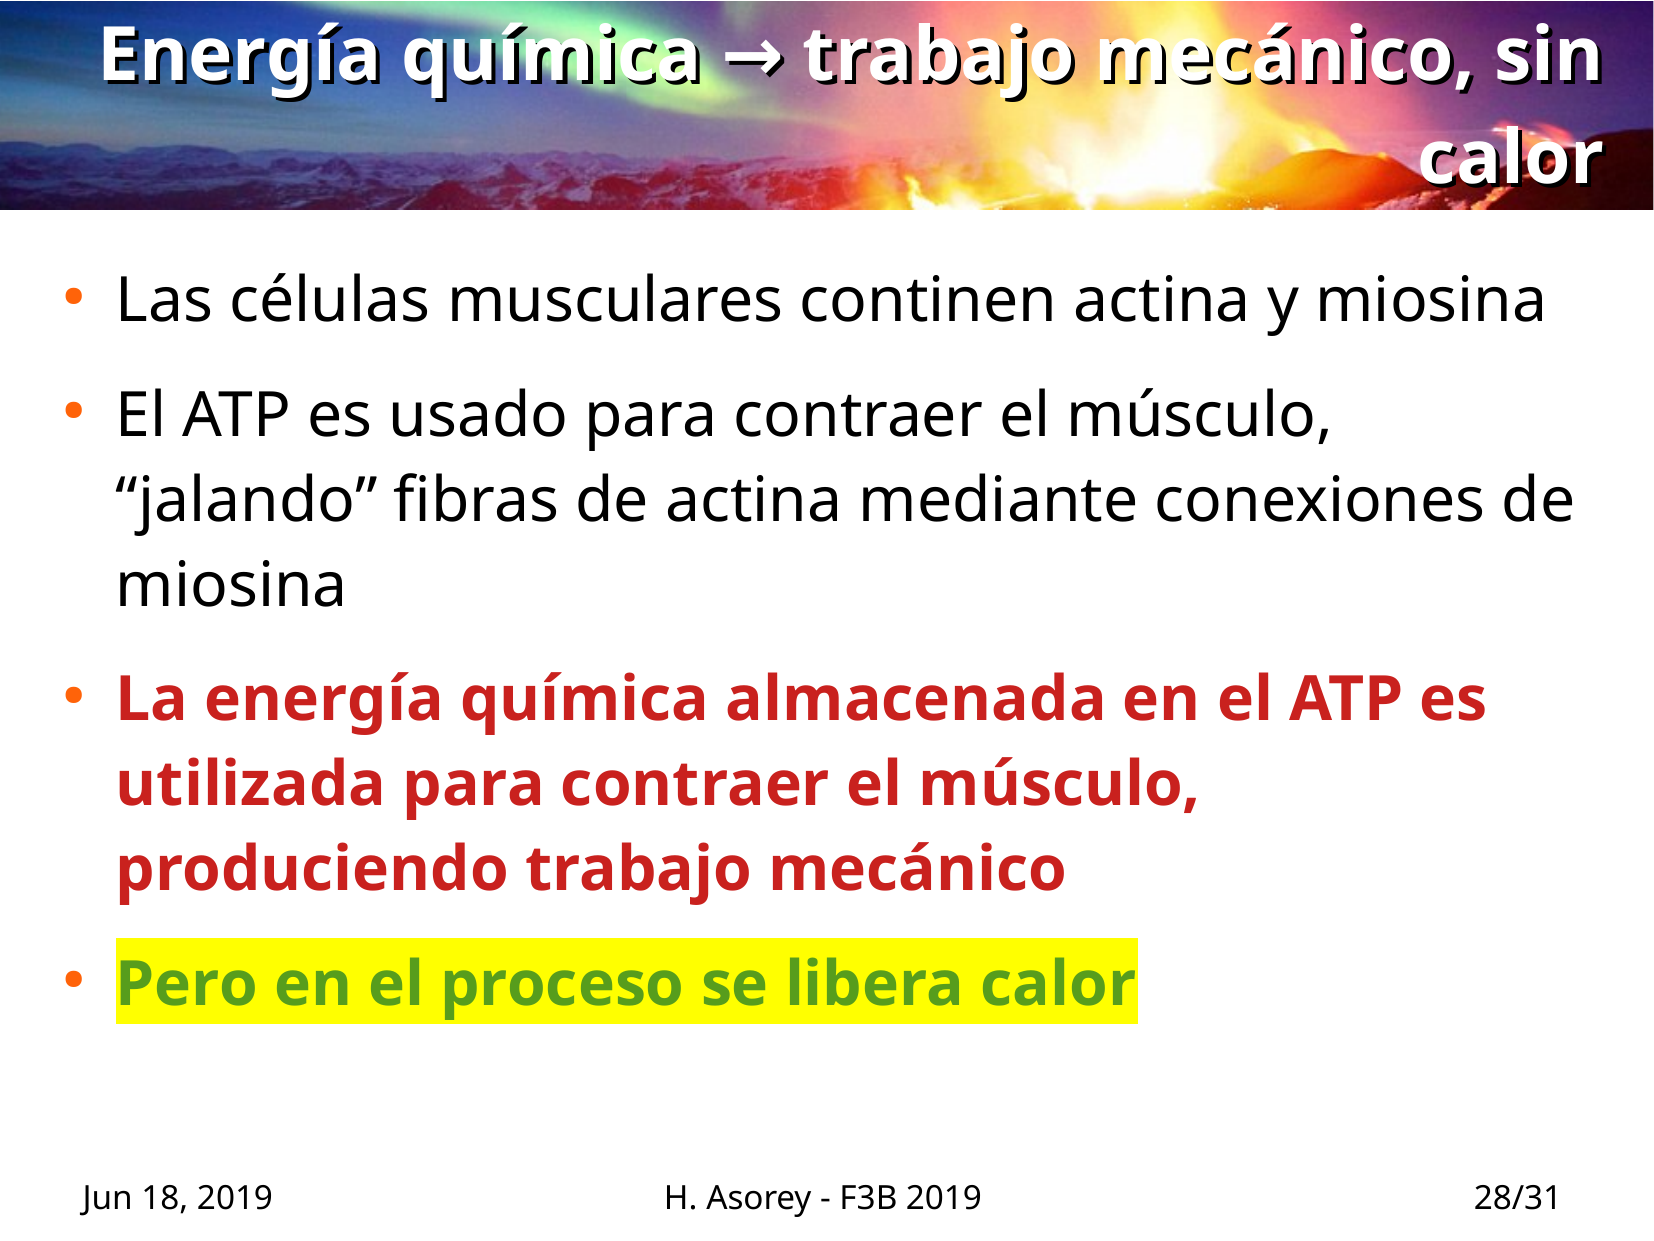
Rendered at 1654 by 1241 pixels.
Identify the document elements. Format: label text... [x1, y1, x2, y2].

picture [0, 1, 1654, 210]
list Las células musculares continen actina y miosina El ATP es usado para contraer el músculo, “jalando” fibras de actina mediante conexiones de miosina La energía química almacenada en el ATP es utilizada para contraer el músculo, produciendo trabajo mecánico Pero en el proceso se libera calor [45, 255, 1606, 1156]
title Energía química → trabajo mecánico, sin calor [45, 15, 1606, 191]
